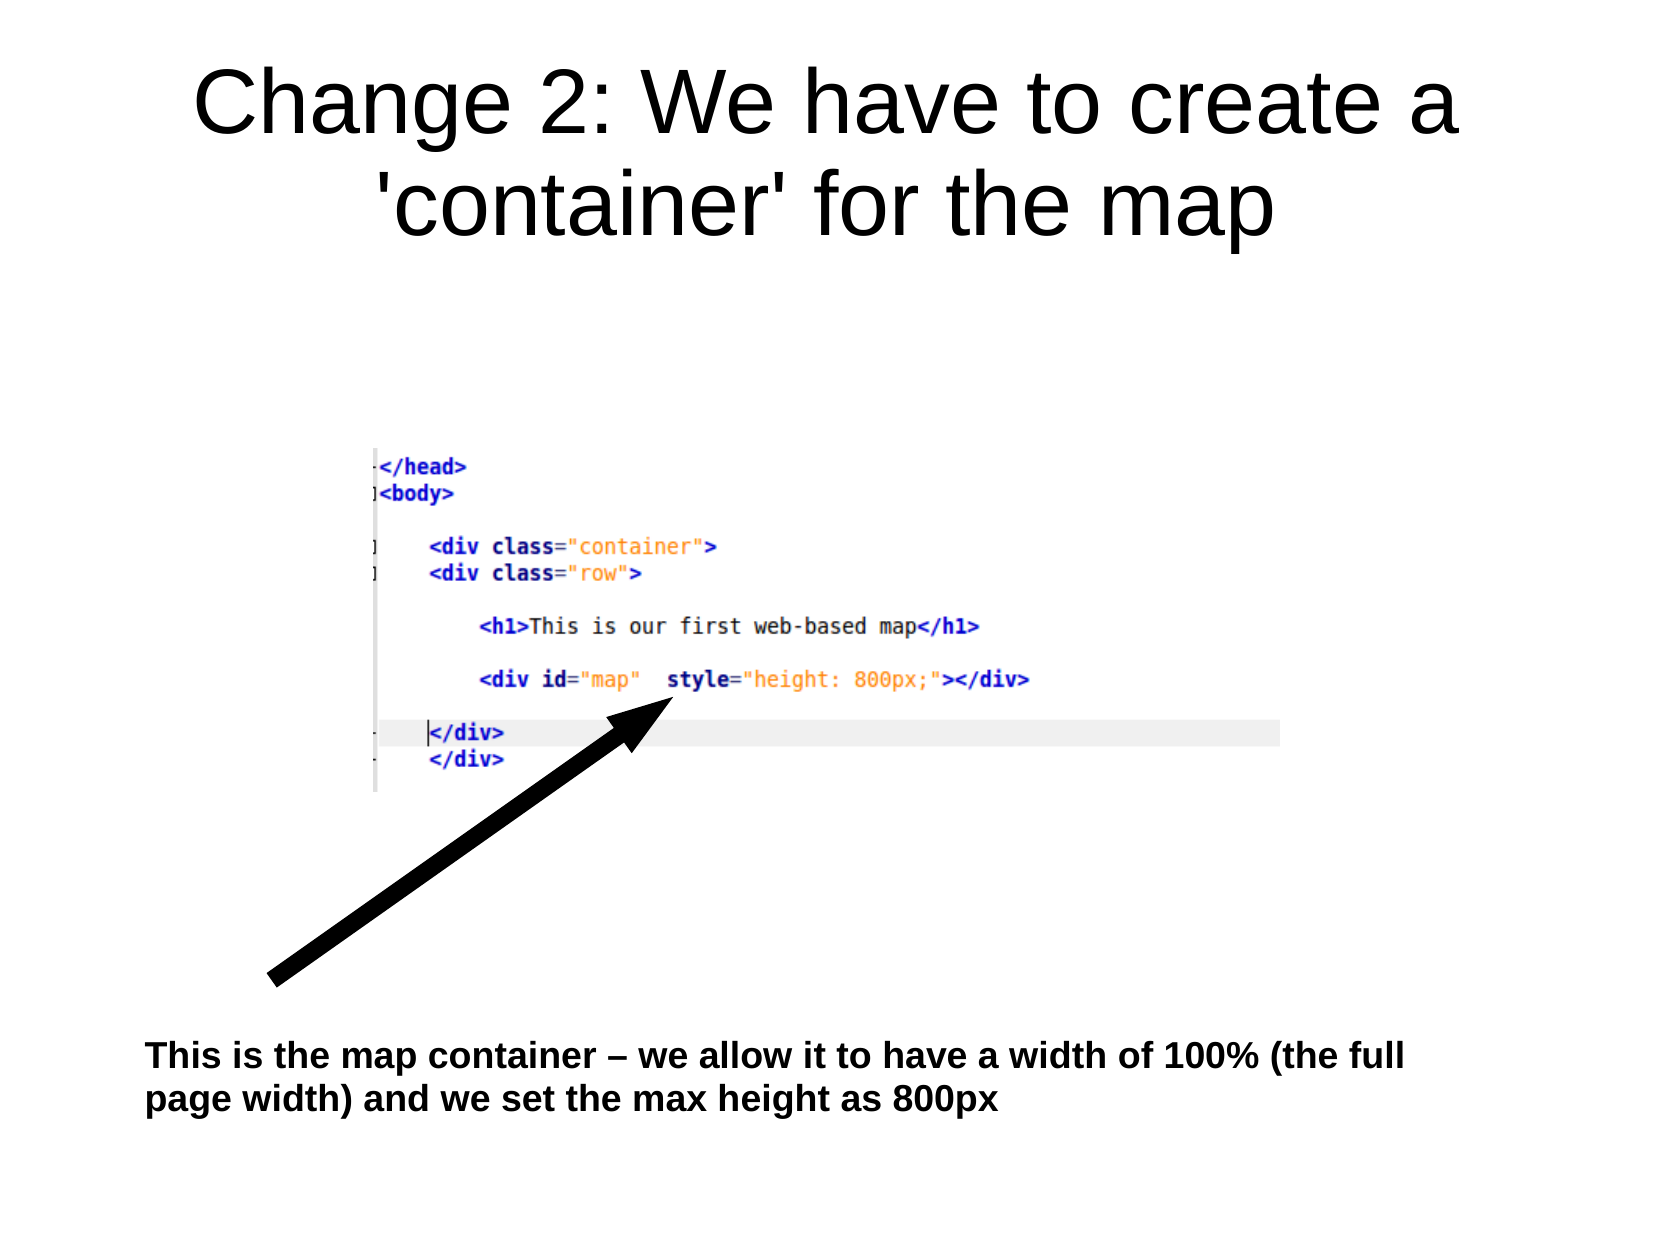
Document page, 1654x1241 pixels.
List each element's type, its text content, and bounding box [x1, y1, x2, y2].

picture [373, 448, 1280, 792]
text_box This is the map container – we allow it to have a width of 100% (the full page width) and we set the max height as 800px [129, 1027, 1441, 1127]
title Change 2: We have to create a 'container' for the map [82, 49, 1571, 257]
